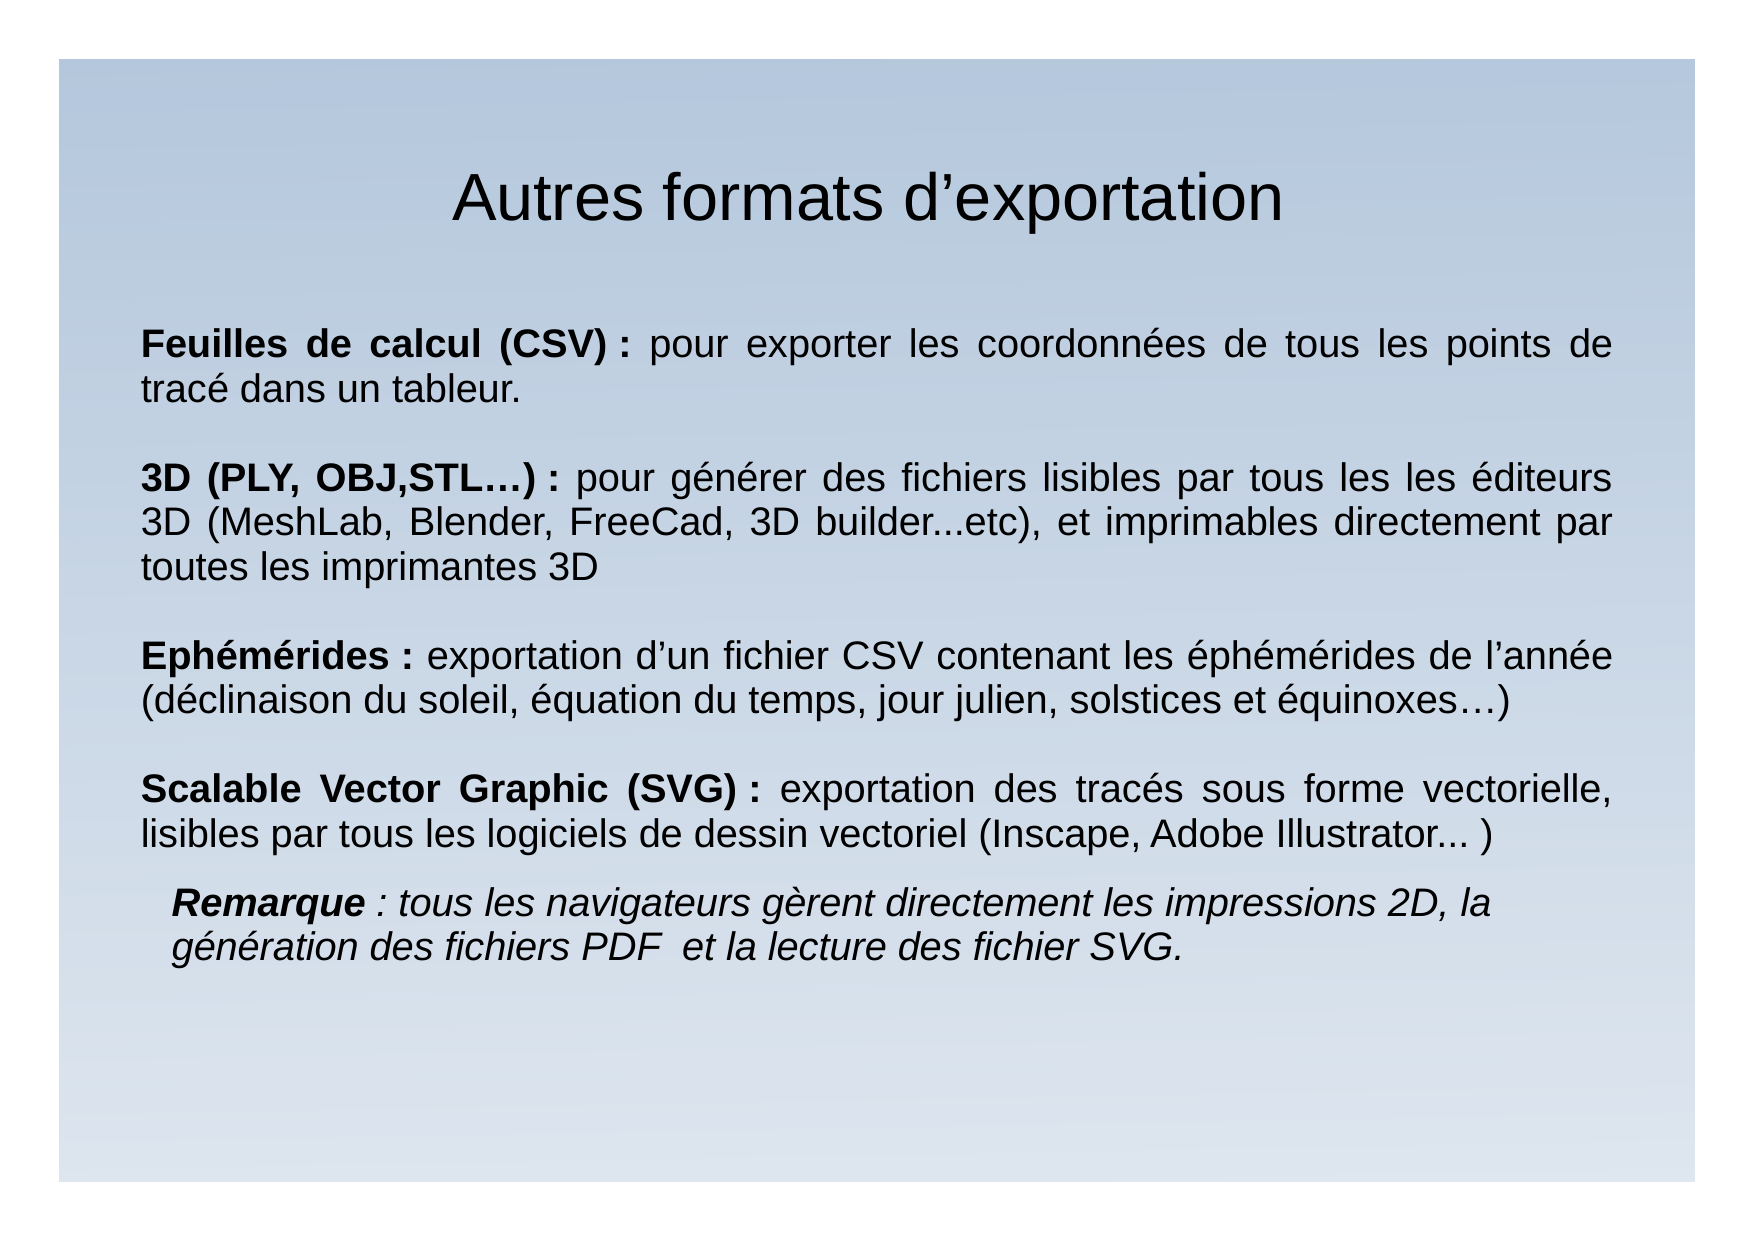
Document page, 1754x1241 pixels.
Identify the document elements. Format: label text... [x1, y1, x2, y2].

title Autres formats d’exportation [132, 103, 1605, 292]
list Feuilles de calcul (CSV) : pour exporter les coordonnées de tous les points de tracé dans un tableur. 3D (PLY, OBJ,STL…) : pour générer des fichiers lisibles par tous les les éditeurs 3D (MeshLab, Blender, FreeCad, 3D builder...etc), et imprimables directement par toutes les imprimantes 3D Ephémérides : exportation d’un fichier CSV contenant les éphémérides de l’année (déclinaison du soleil, équation du temps, jour julien, solstices et équinoxes…) Scalable Vector Graphic (SVG) : exportation des tracés sous forme vectorielle, lisibles par tous les logiciels de dessin vectoriel (Inscape, Adobe Illustrator... ) Remarque : tous les navigateurs gèrent directement les impressions 2D, la génération des fichiers PDF et la lecture des fichier SVG. [140, 321, 1613, 973]
